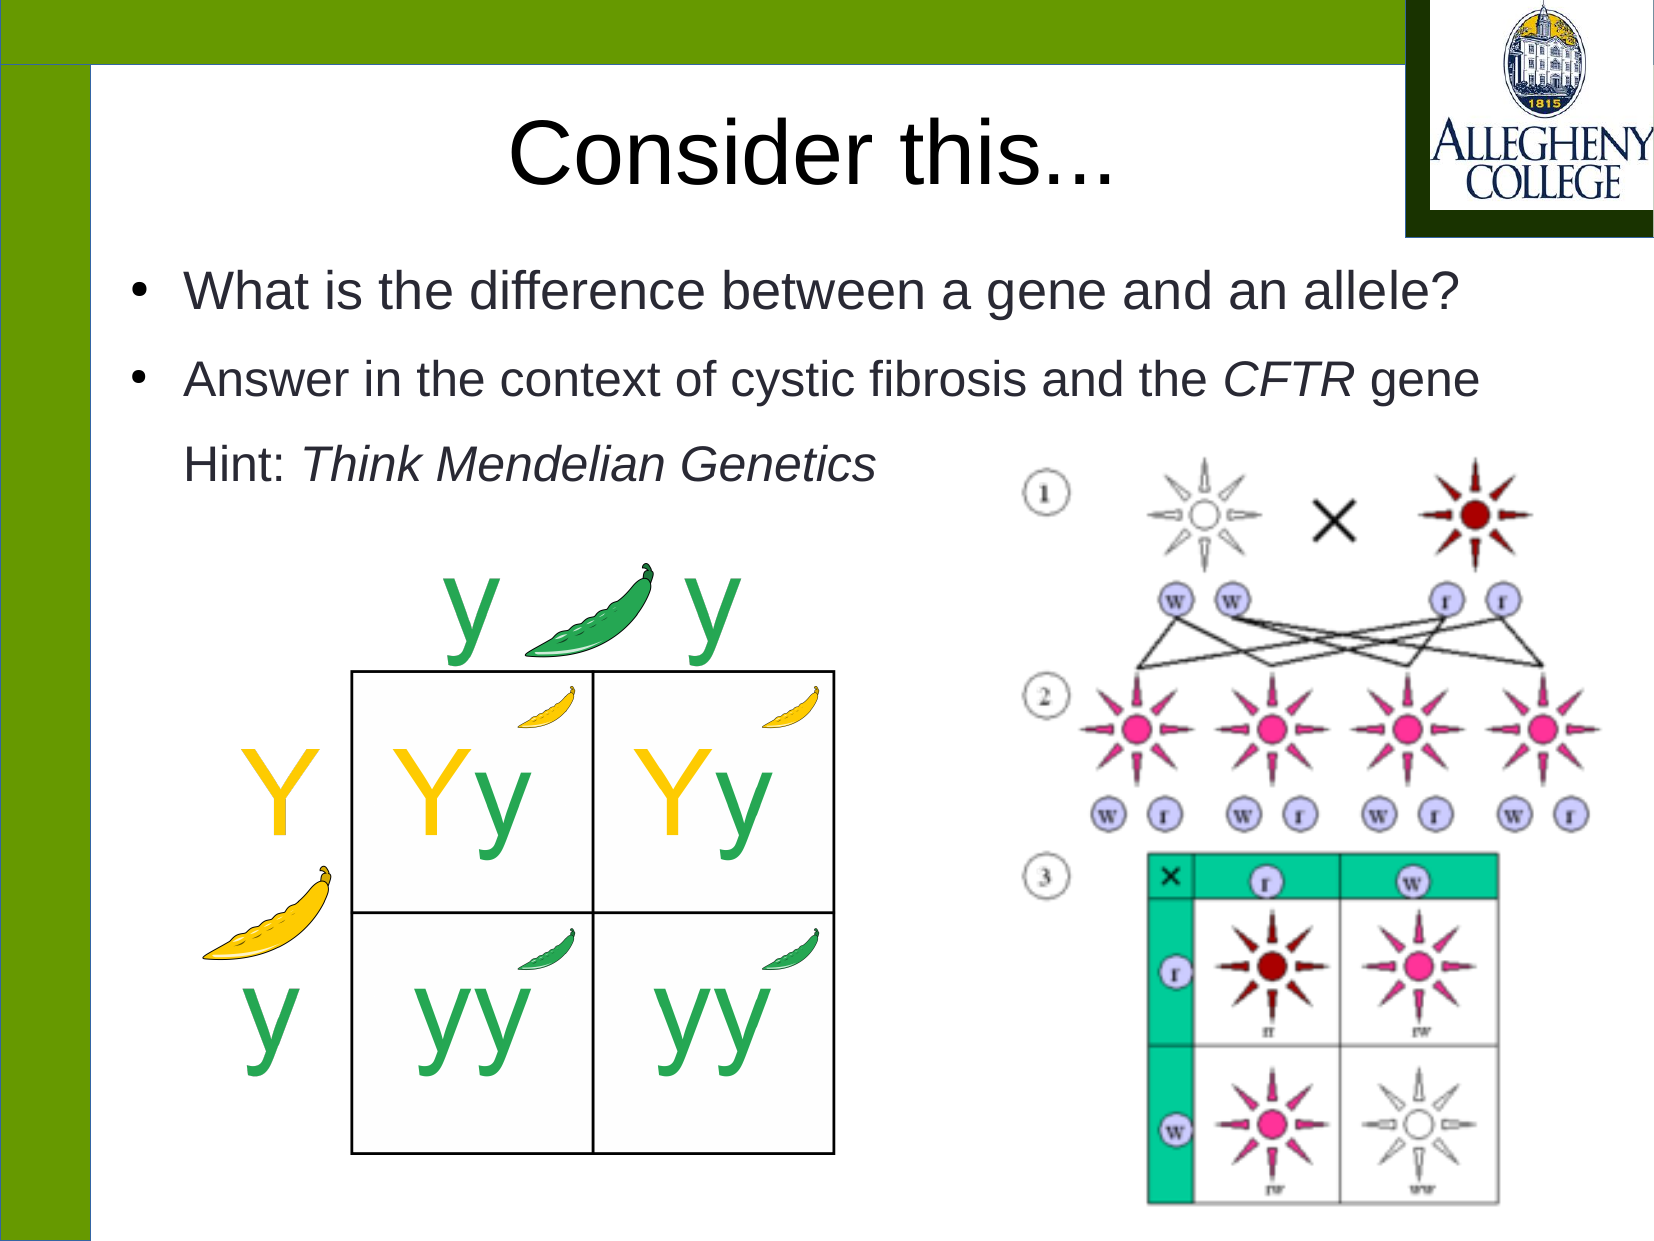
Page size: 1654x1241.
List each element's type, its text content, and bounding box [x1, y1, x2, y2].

picture [1020, 453, 1608, 1213]
title Consider this... [112, 65, 1515, 257]
text_box [0, 0, 1654, 1241]
list What is the difference between a gene and an allele? Answer in the context of cystic fibrosis and the CFTR gene Hint: Think Mendelian Genetics [112, 260, 1531, 571]
picture [183, 519, 852, 1188]
picture [1430, 0, 1654, 210]
